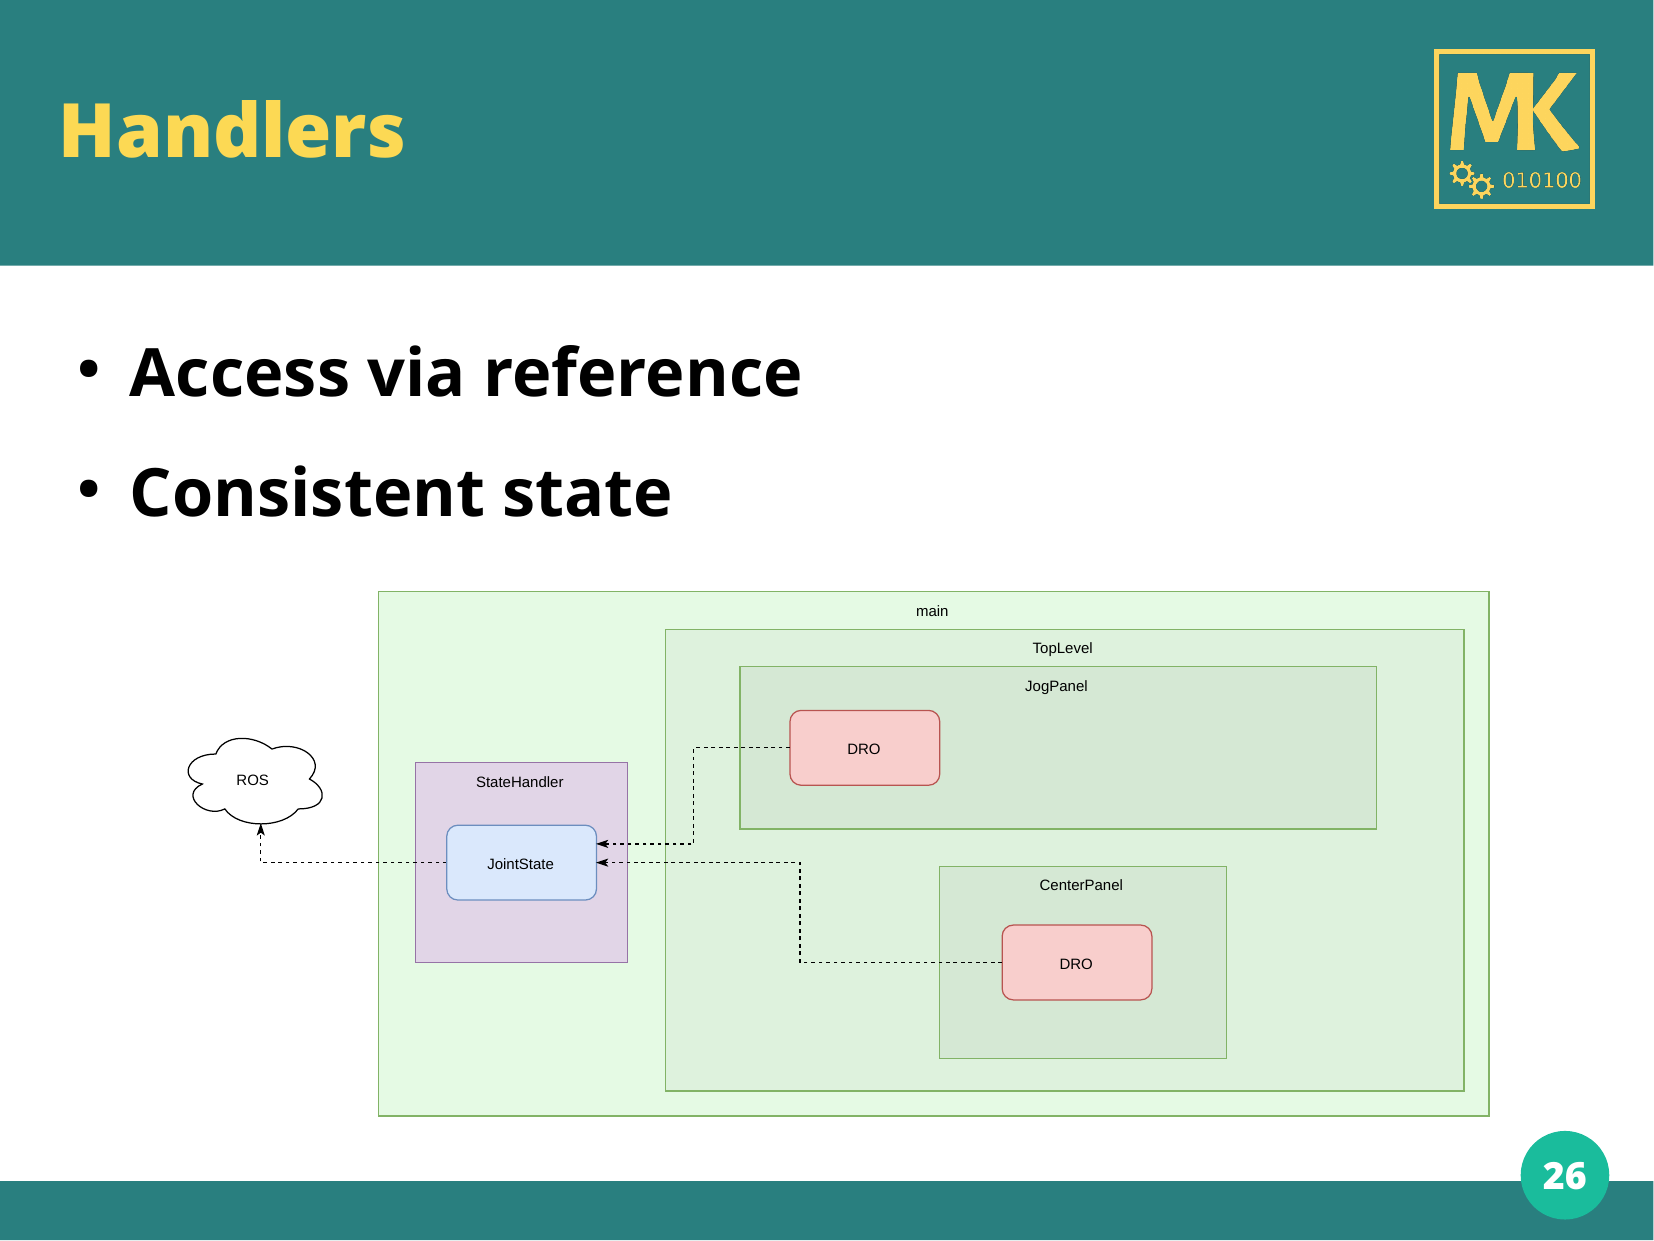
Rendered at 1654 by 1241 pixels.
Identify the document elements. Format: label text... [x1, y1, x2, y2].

list Access via reference Consistent state [59, 324, 1595, 1152]
title Handlers [59, 49, 1595, 207]
picture [177, 590, 1491, 1118]
